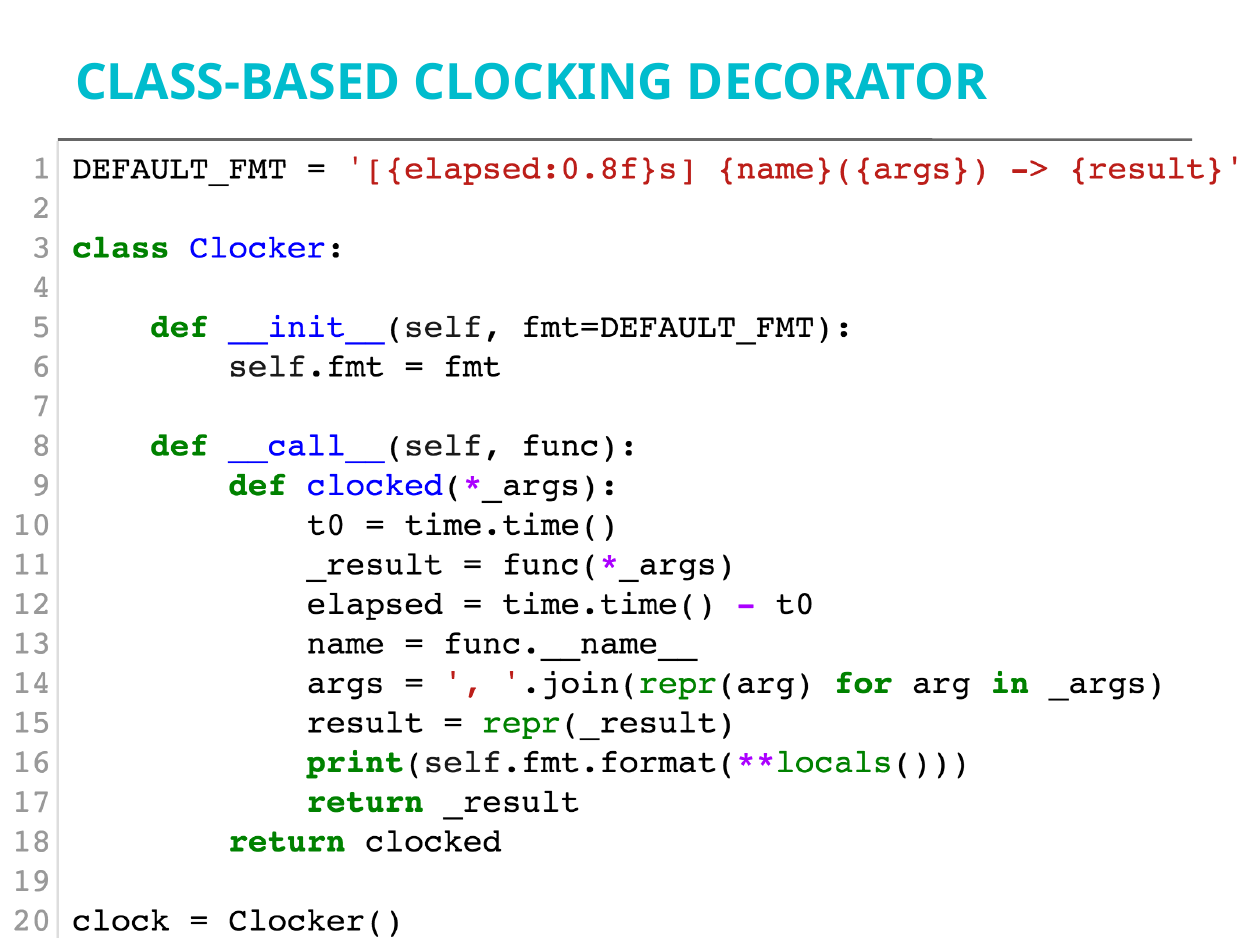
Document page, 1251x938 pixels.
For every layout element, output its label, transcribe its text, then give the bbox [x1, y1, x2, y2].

picture [0, 141, 1250, 938]
title CLASS-BASED CLOCKING DECORATOR [62, 37, 1188, 122]
